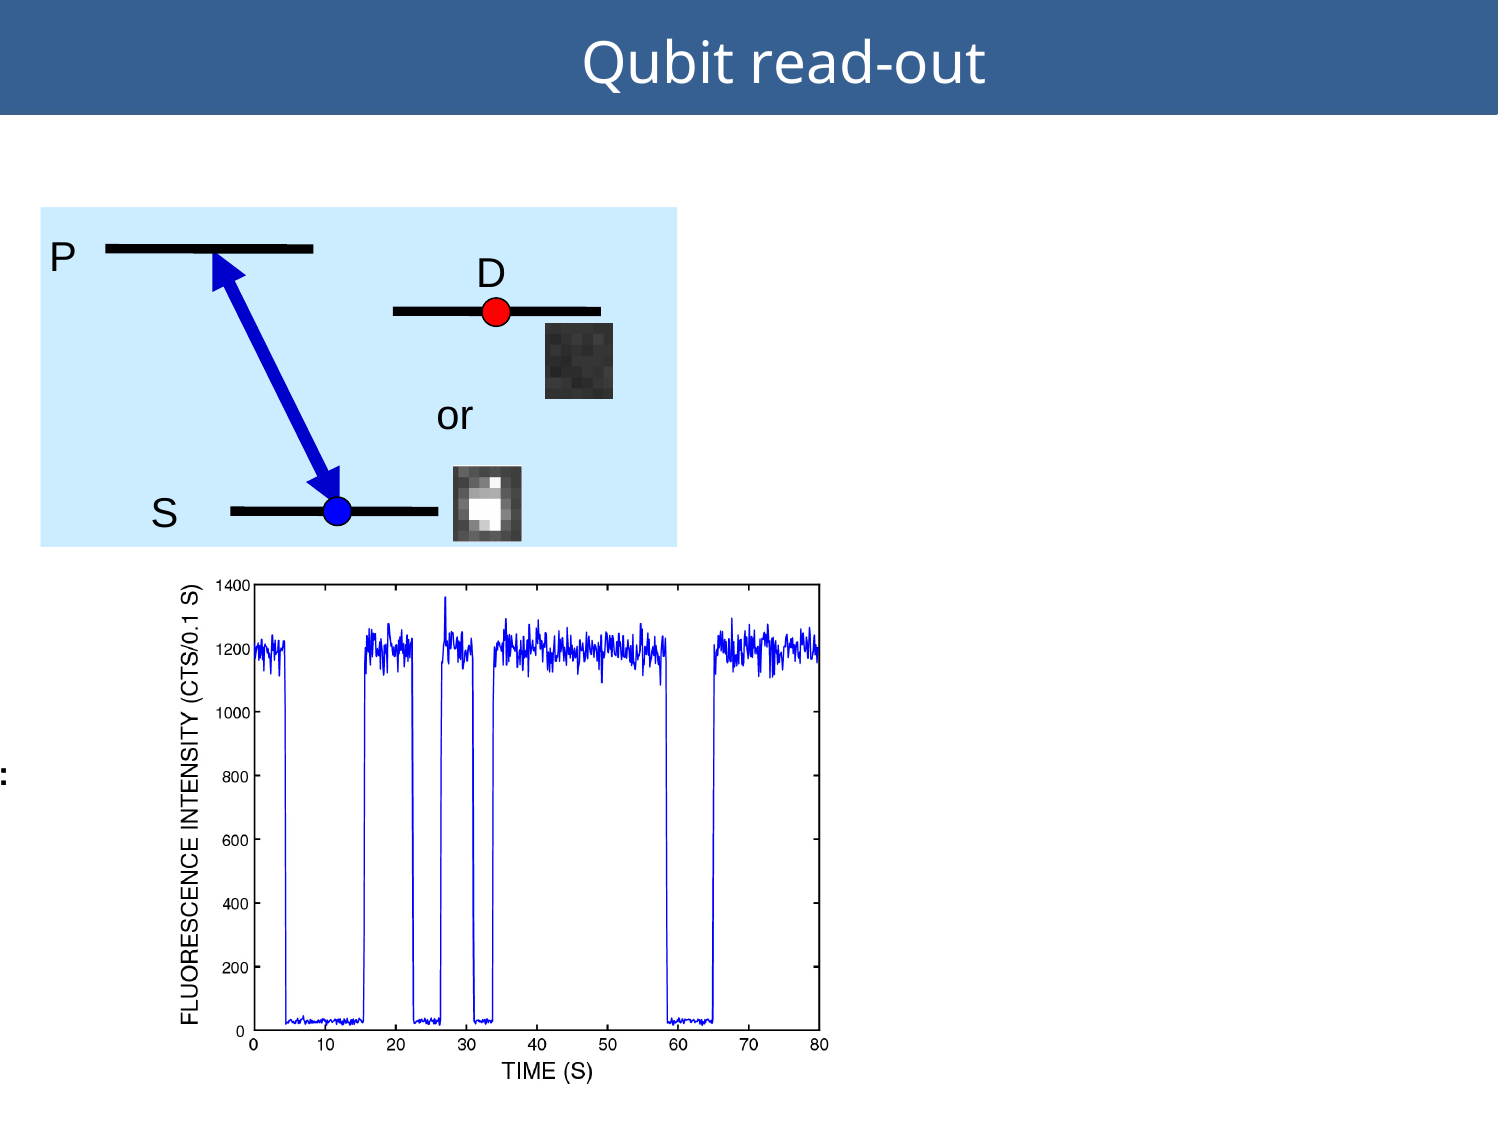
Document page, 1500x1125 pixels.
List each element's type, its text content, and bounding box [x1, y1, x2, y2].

text_box Qubit read-out [566, 17, 970, 103]
chart [545, 323, 613, 399]
text_box P [34, 221, 92, 288]
chart [453, 465, 522, 542]
text_box or [421, 379, 489, 446]
text_box : [0, 744, 25, 800]
text_box D [461, 238, 522, 304]
text_box [40, 207, 678, 547]
text_box S [135, 478, 194, 545]
picture [152, 556, 840, 1088]
